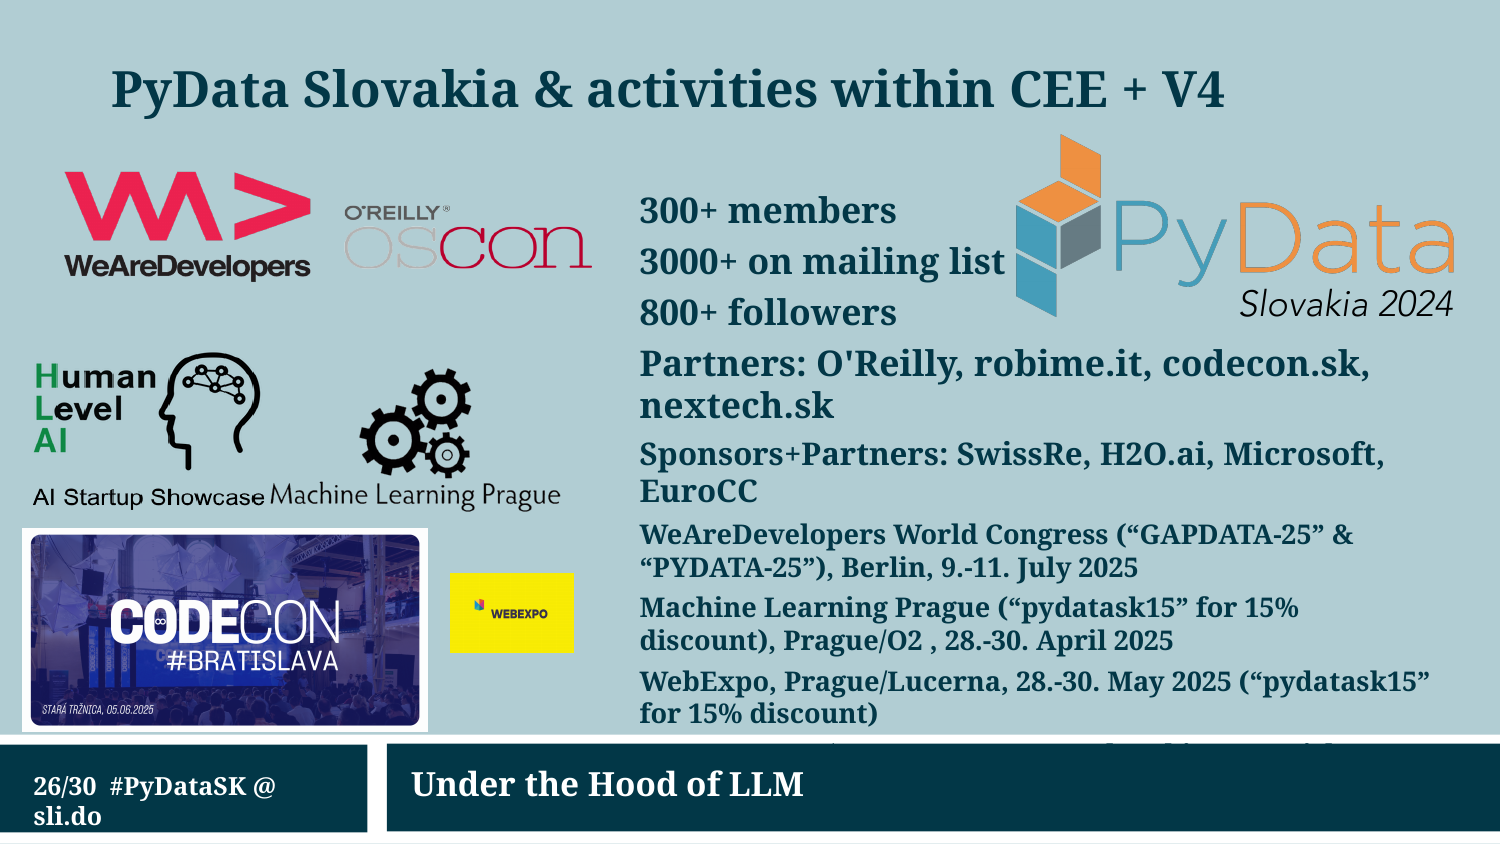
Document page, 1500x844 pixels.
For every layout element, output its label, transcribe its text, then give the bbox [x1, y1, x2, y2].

picture [0, 123, 619, 732]
text_box Under the Hood of LLM [400, 740, 1500, 826]
text_box 300+ members 3000+ on mailing list 800+ followers Partners: O'Reilly, robime.it, codecon.sk, nextech.sk Sponsors+Partners: SwissRe, H2O.ai, Microsoft, EuroCC WeAreDevelopers World Congress (“GAPDATA-25” & “PYDATA-25”), Berlin, 9.-11. July 2025 Machine Learning Prague (“pydatask15” for 15% discount), Prague/O2 , 28.-30. April 2025 WebExpo, Prague/Lucerna, 28.-30. May 2025 (“pydatask15” for 15% discount) Our meetups (23.5., 14:00 PyData Slovakia & Bratislava, Maryam Alimardani) [551, 182, 1450, 697]
text_box PyData Slovakia & activities within CEE + V4 [100, 31, 1438, 154]
picture [1010, 112, 1461, 338]
text_box 26/30 #PyDataSK @ sli.do [22, 764, 362, 808]
picture [450, 573, 574, 653]
